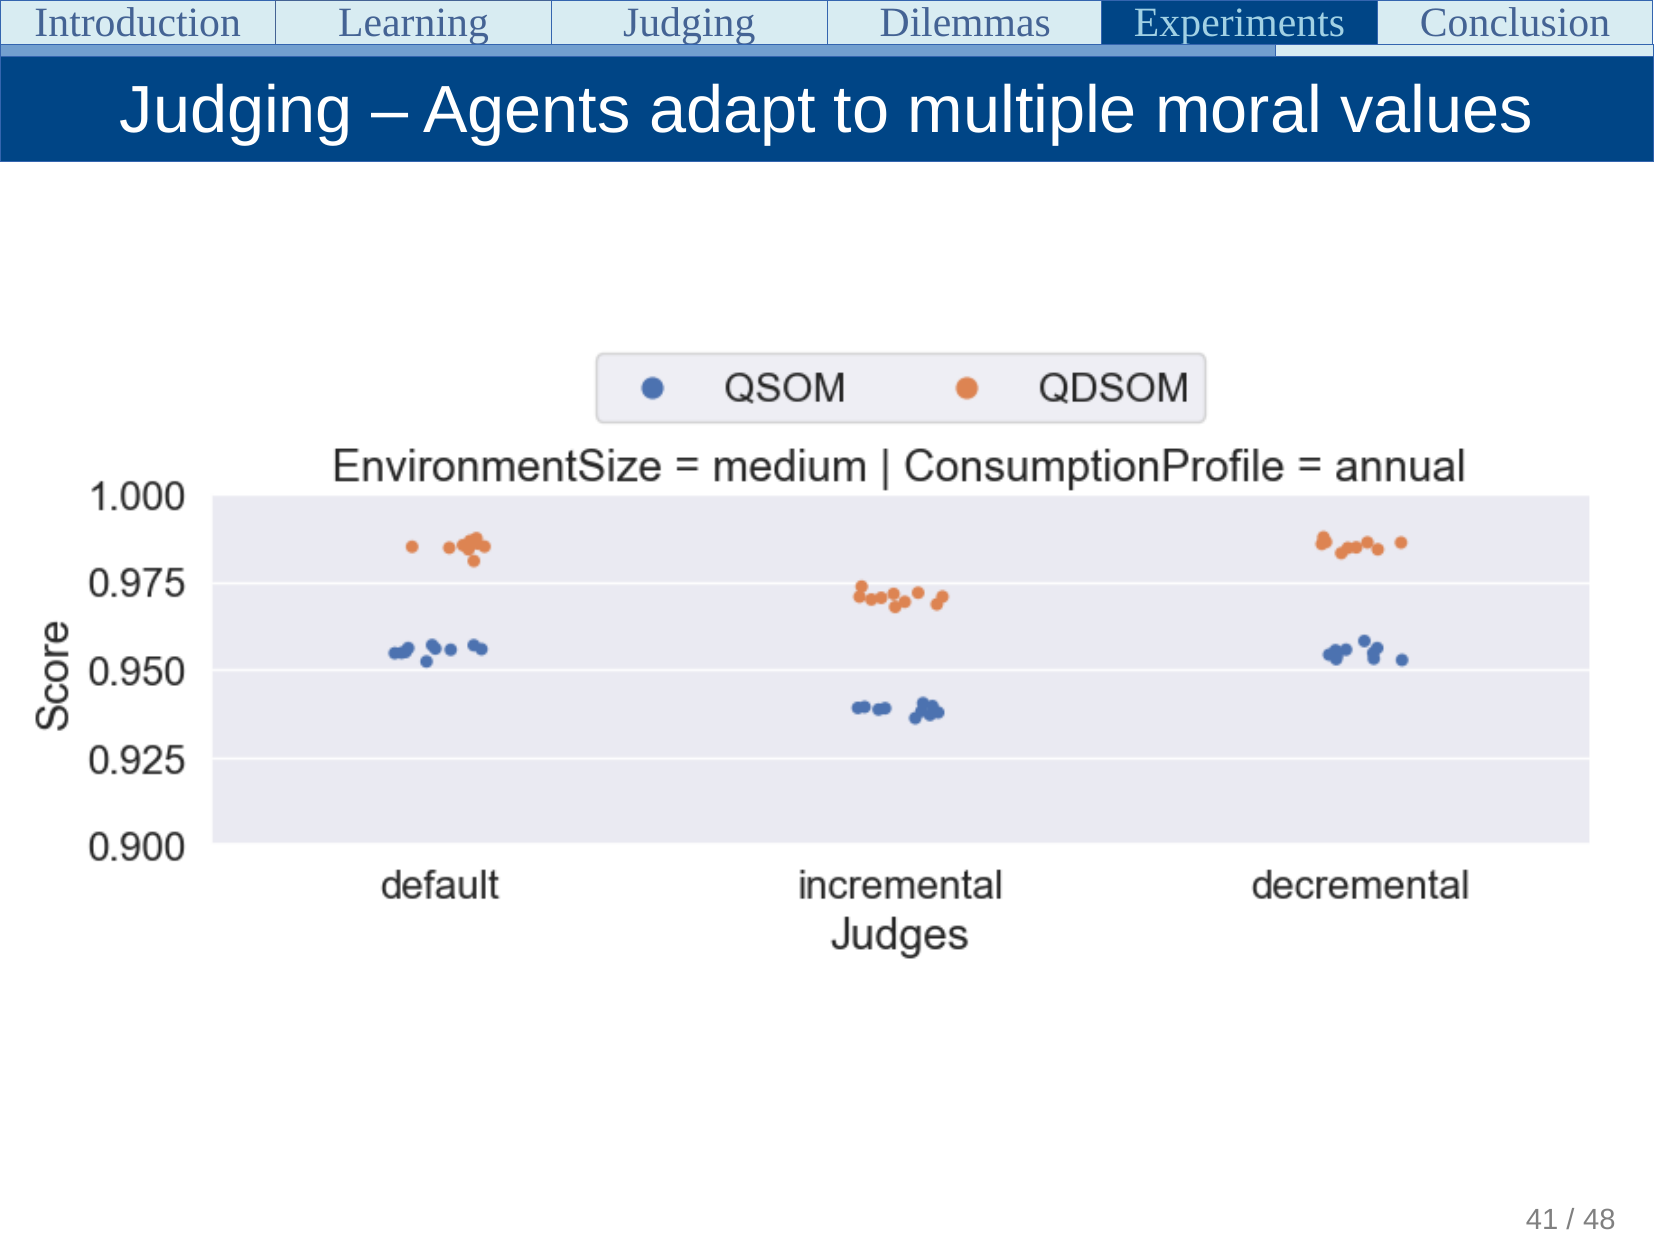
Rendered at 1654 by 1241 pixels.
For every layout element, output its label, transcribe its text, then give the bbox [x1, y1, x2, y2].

picture [18, 337, 1606, 976]
title Judging – Agents adapt to multiple moral values [0, 56, 1654, 162]
text_box [0, 44, 1276, 57]
